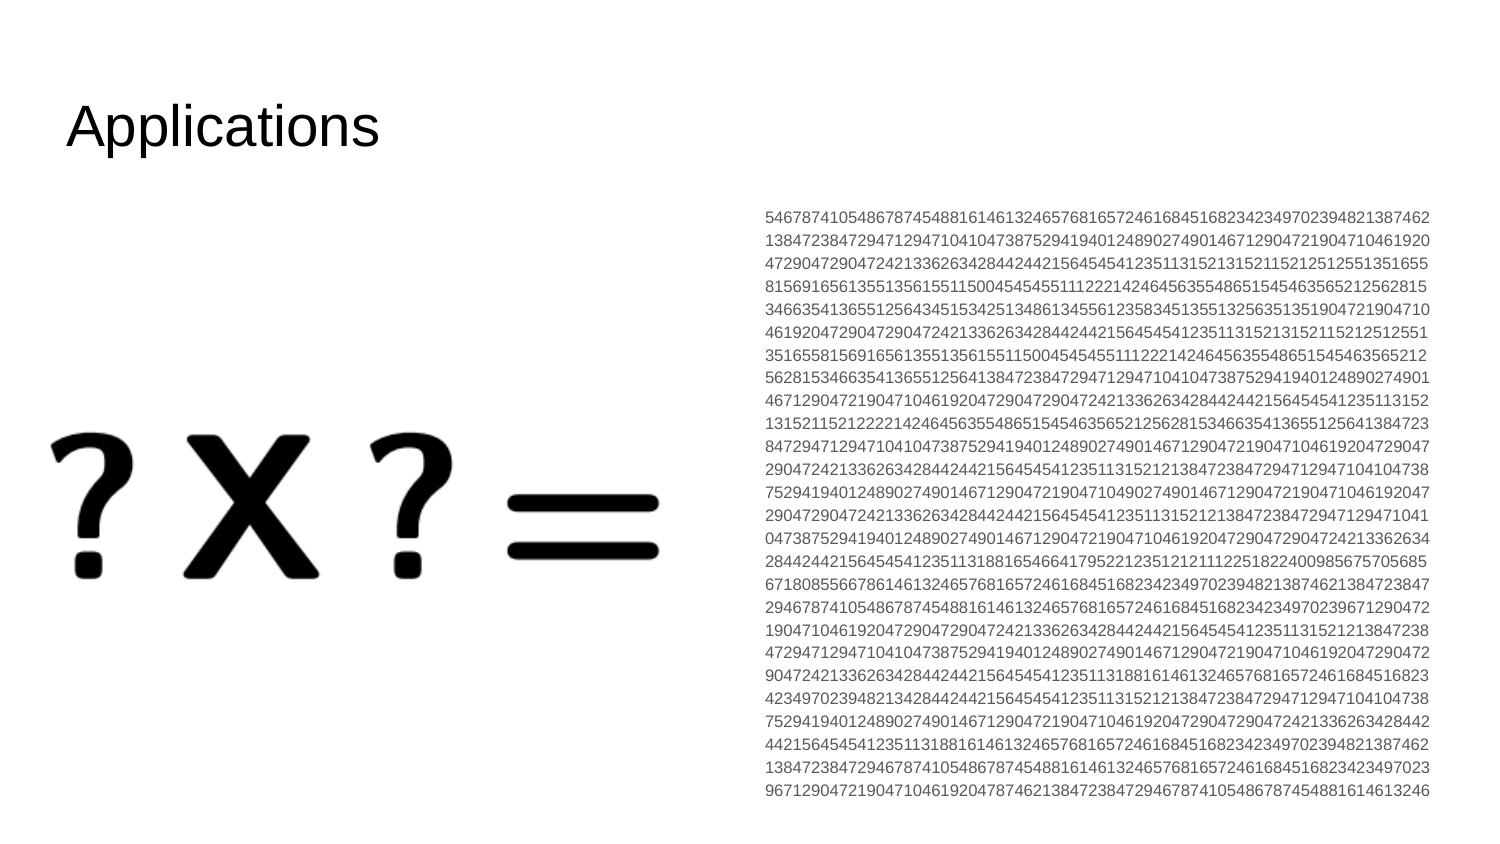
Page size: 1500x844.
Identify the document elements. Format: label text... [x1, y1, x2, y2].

title Applications [51, 72, 1449, 167]
picture [34, 419, 702, 595]
list 546787410548678745488161461324657681657246168451682342349702394821387462138472384729471294710410473875294194012489027490146712904721904710461920472904729047242133626342844244215645454123511315213152115212512551351655815691656135513561551150045454551112221424645635548651545463565212562815346635413655125643451534251348613455612358345135513256351351904721904710461920472904729047242133626342844244215645454123511315213152115212512551351655815691656135513561551150045454551112221424645635548651545463565212562815346635413655125641384723847294712947104104738752941940124890274901467129047219047104619204729047290472421336263428442442156454541235113152131521152122221424645635548651545463565212562815346635413655125641384723847294712947104104738752941940124890274901467129047219047104619204729047290472421336263428442442156454541235113152121384723847294712947104104738752941940124890274901467129047219047104902749014671290472190471046192047290472904724213362634284424421564545412351131521213847238472947129471041047387529419401248902749014671290472190471046192047290472904724213362634284424421564545412351131881654664179522123512121112251822400985675705685671808556678614613246576816572461684516823423497023948213874621384723847294678741054867874548816146132465768165724616845168234234970239671290472190471046192047290472904724213362634284424421564545412351131521213847238472947129471041047387529419401248902749014671290472190471046192047290472904724213362634284424421564545412351131881614613246576816572461684516823423497023948213428442442156454541235113152121384723847294712947104104738752941940124890274901467129047219047104619204729047290472421336263428442442156454541235113188161461324657681657246168451682342349702394821387462138472384729467874105486787454881614613246576816572461684516823423497023967129047219047104619204787462138472384729467874105486787454881614613246 [750, 189, 1449, 826]
